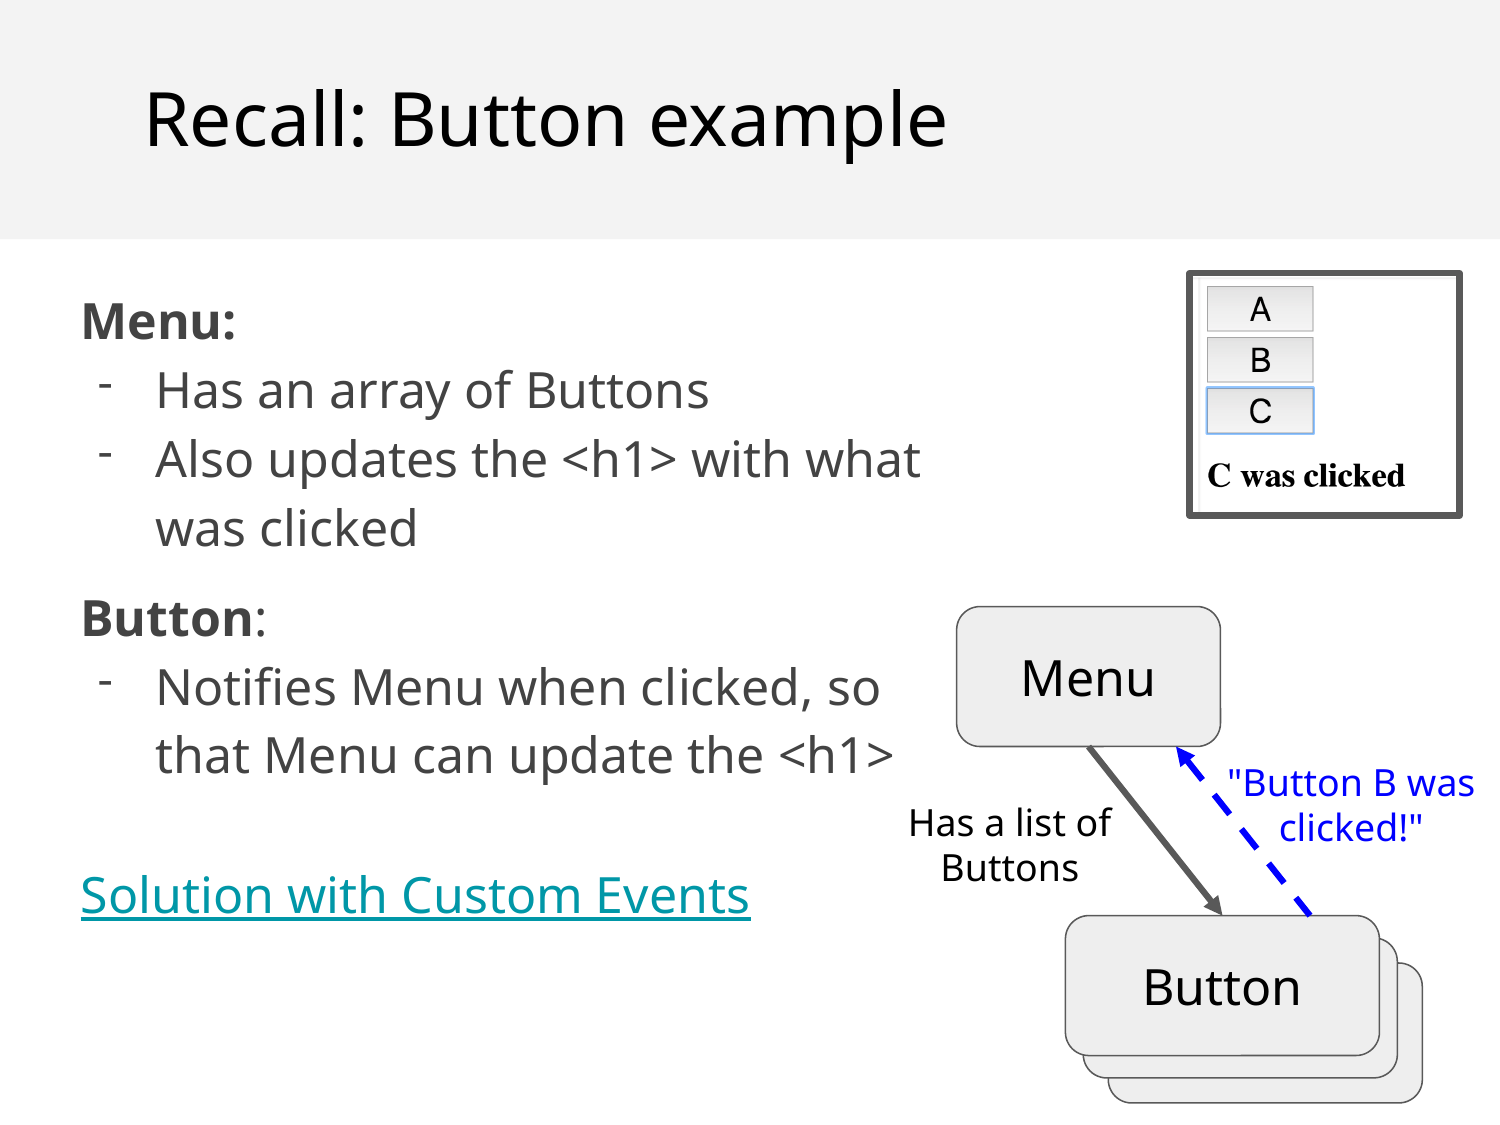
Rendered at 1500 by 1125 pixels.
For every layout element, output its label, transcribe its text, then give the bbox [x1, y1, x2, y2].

text_box Button [1083, 938, 1398, 1078]
picture [1192, 276, 1457, 513]
text_box Button [1065, 915, 1380, 1056]
title Recall: Button example [128, 56, 1372, 183]
text_box Button [1108, 963, 1423, 1103]
text_box "Button B was clicked!" [1194, 744, 1500, 814]
list Menu: Has an array of Buttons Also updates the <h1> with what was clicked Button: Notifies Menu when clicked, so that Menu can update the <h1> Solution with Custom Events [65, 265, 987, 1054]
text_box Has a list of Buttons [853, 784, 1167, 854]
text_box Menu [956, 606, 1221, 747]
